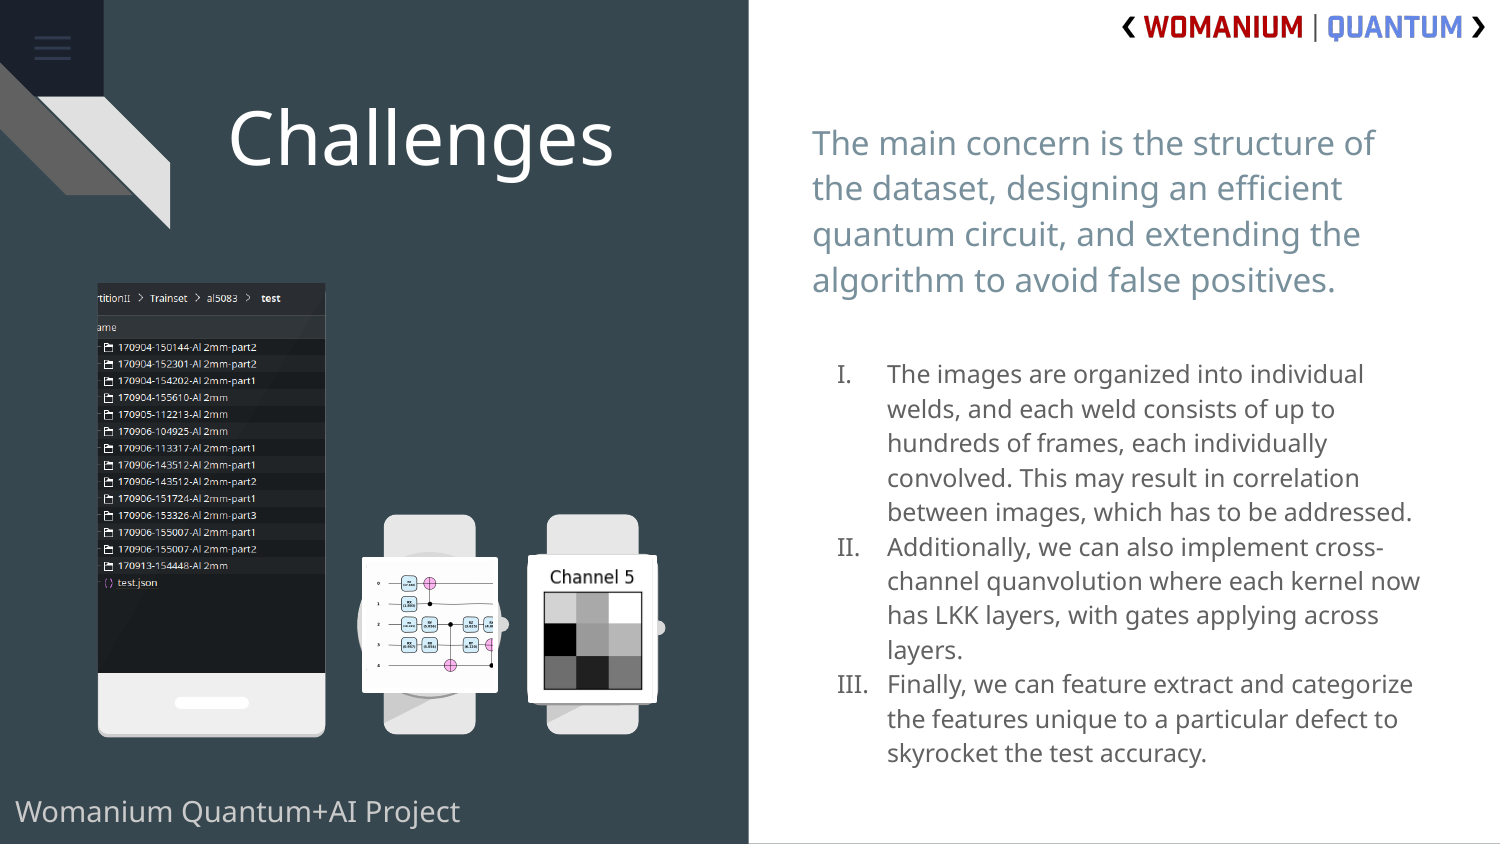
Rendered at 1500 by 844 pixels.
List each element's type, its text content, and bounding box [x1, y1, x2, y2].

title Challenges [212, 75, 706, 160]
text_box [533, 703, 652, 735]
picture [97, 283, 326, 671]
text_box [383, 514, 476, 557]
text_box [97, 292, 326, 738]
text_box [535, 514, 650, 555]
text_box [357, 598, 362, 653]
title The main concern is the structure of the dataset, designing an efficient quantum circuit, and extending the algorithm to avoid false positives. [797, 75, 1437, 339]
picture [1122, 14, 1485, 42]
picture [366, 561, 494, 689]
list The images are organized into individual welds, and each weld consists of up to hundreds of frames, each individually convolved. This may result in correlation between images, which has to be addressed. Additionally, we can also implement cross-channel quanvolution where each kernel now has LKK layers, with gates applying across layers. Finally, we can feature extract and categorize the features unique to a particular defect to skyrocket the test accuracy. [797, 339, 1458, 794]
text_box [657, 562, 666, 697]
text_box Womanium Quantum+AI Project [0, 778, 612, 844]
text_box [498, 600, 510, 651]
text_box [383, 693, 476, 735]
picture [532, 559, 653, 699]
